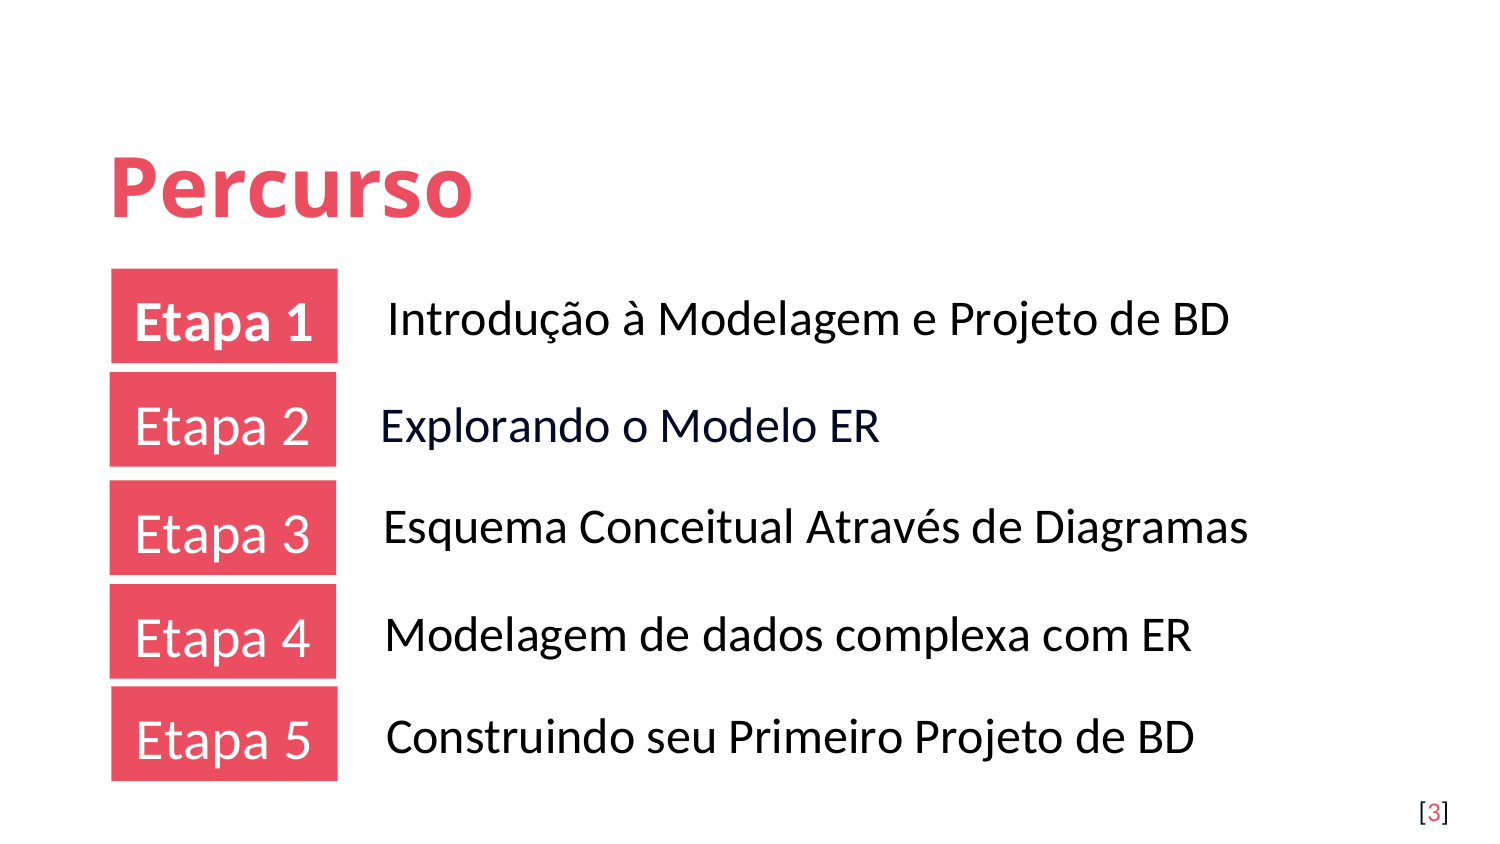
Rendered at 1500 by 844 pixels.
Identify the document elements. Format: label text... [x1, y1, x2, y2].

text_box Introdução à Modelagem e Projeto de BD [373, 278, 1404, 354]
text_box Etapa 3 [109, 480, 337, 575]
text_box Esquema Conceitual Através de Diagramas [357, 486, 1370, 562]
text_box Etapa 1 [111, 268, 338, 364]
text_box Etapa 4 [109, 584, 337, 679]
text_box Etapa 2 [109, 372, 337, 467]
text_box Percurso [92, 104, 1309, 243]
text_box Construindo seu Primeiro Projeto de BD [371, 696, 1384, 771]
text_box Explorando o Modelo ER [366, 385, 1378, 461]
text_box Etapa 5 [111, 686, 338, 781]
text_box Modelagem de dados complexa com ER [369, 594, 1382, 669]
slide_number [3] [1403, 779, 1494, 844]
